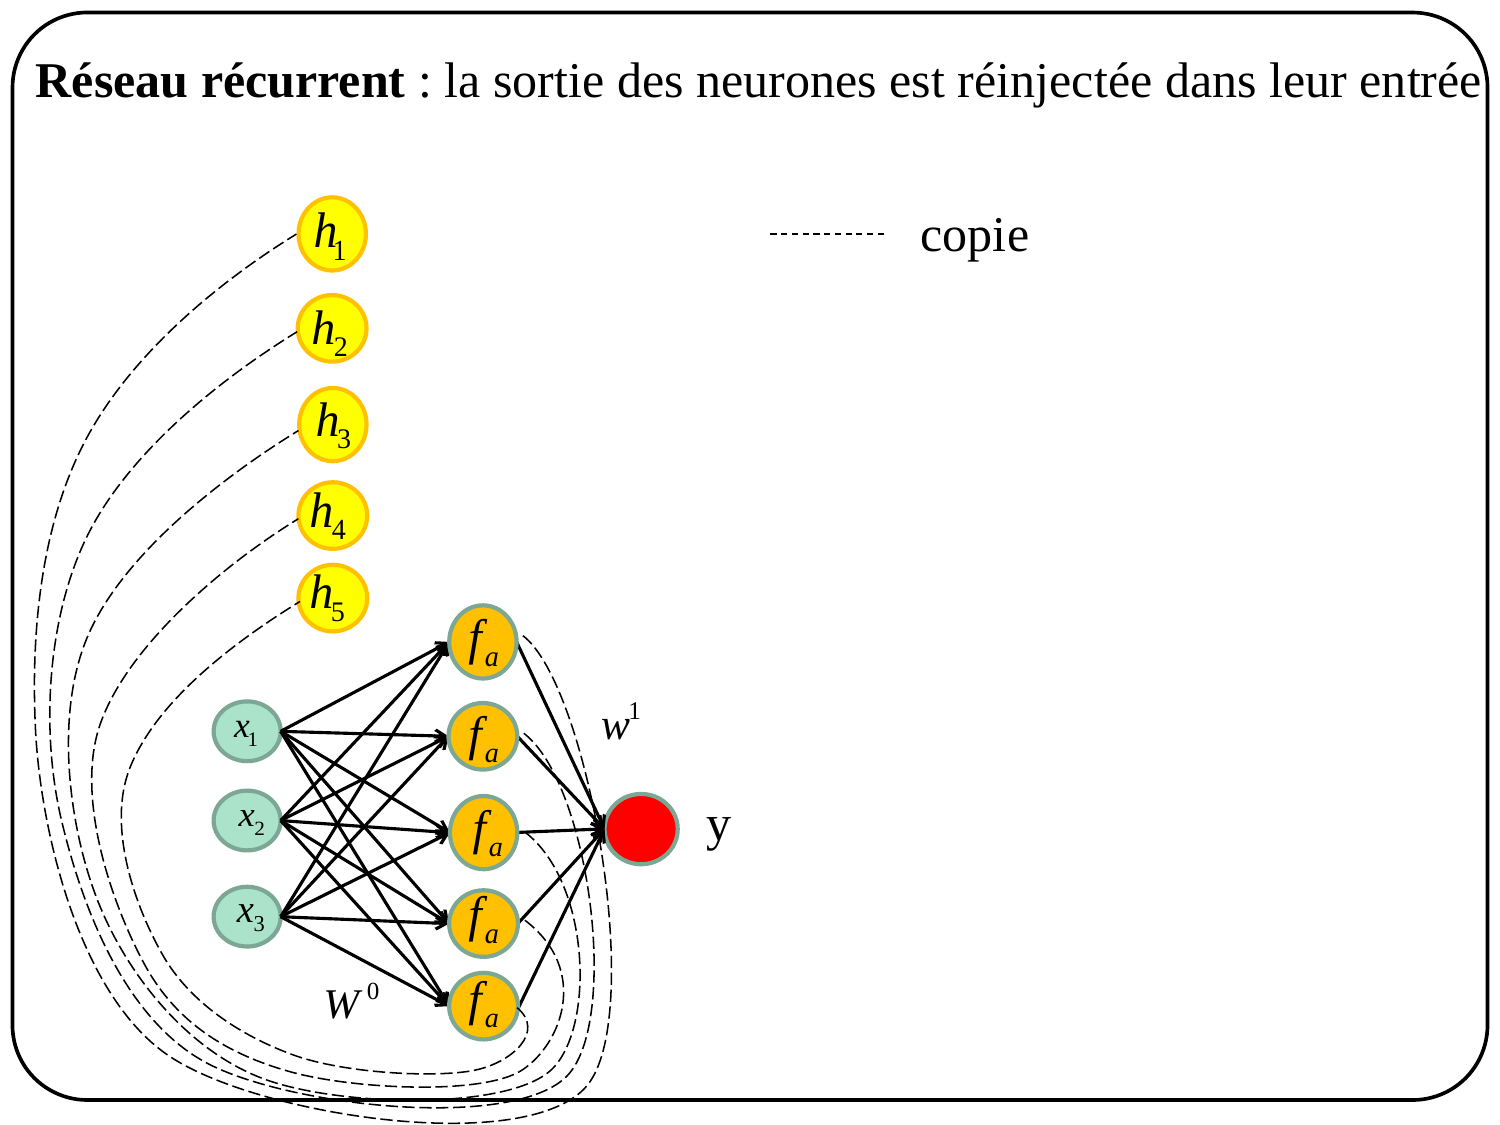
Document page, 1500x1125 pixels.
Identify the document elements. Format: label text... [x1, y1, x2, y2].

text_box [513, 625, 517, 659]
text_box copie [906, 193, 1045, 269]
chart [303, 560, 358, 636]
chart [452, 968, 511, 1044]
picture [231, 791, 271, 844]
chart [456, 796, 515, 871]
chart [228, 702, 266, 754]
chart [308, 387, 363, 463]
chart [452, 882, 511, 958]
picture [452, 604, 509, 680]
chart [305, 296, 360, 367]
picture [452, 702, 509, 776]
picture [306, 197, 355, 269]
text_box [449, 811, 456, 854]
chart [509, 604, 513, 680]
chart [231, 792, 272, 846]
text_box [298, 583, 302, 613]
picture [229, 883, 271, 942]
text_box [274, 898, 281, 935]
picture [452, 966, 509, 1040]
text_box [513, 720, 518, 753]
text_box [358, 492, 368, 539]
text_box [363, 408, 367, 441]
text_box [358, 210, 366, 258]
picture [593, 691, 648, 751]
picture [302, 560, 355, 634]
text_box [297, 309, 304, 348]
text_box y [691, 782, 747, 858]
picture [308, 387, 361, 461]
text_box [298, 500, 302, 531]
text_box [299, 400, 308, 450]
text_box [213, 794, 265, 851]
text_box [272, 800, 281, 841]
chart [595, 693, 651, 752]
text_box [213, 891, 265, 947]
picture [304, 295, 357, 365]
text_box [448, 721, 452, 751]
text_box [298, 210, 306, 257]
text_box [605, 793, 678, 865]
text_box [358, 575, 368, 621]
text_box [511, 986, 518, 1027]
text_box [213, 706, 281, 762]
chart [454, 702, 513, 778]
text_box [360, 308, 367, 348]
picture [320, 972, 386, 1030]
picture [456, 795, 513, 869]
picture [452, 881, 509, 957]
picture [302, 477, 355, 548]
picture [227, 702, 263, 753]
text_box [511, 903, 518, 944]
text_box Réseau récurrent : la sortie des neurones est réinjectée dans leur entrée [21, 40, 1499, 115]
chart [322, 974, 388, 1033]
chart [307, 198, 358, 270]
